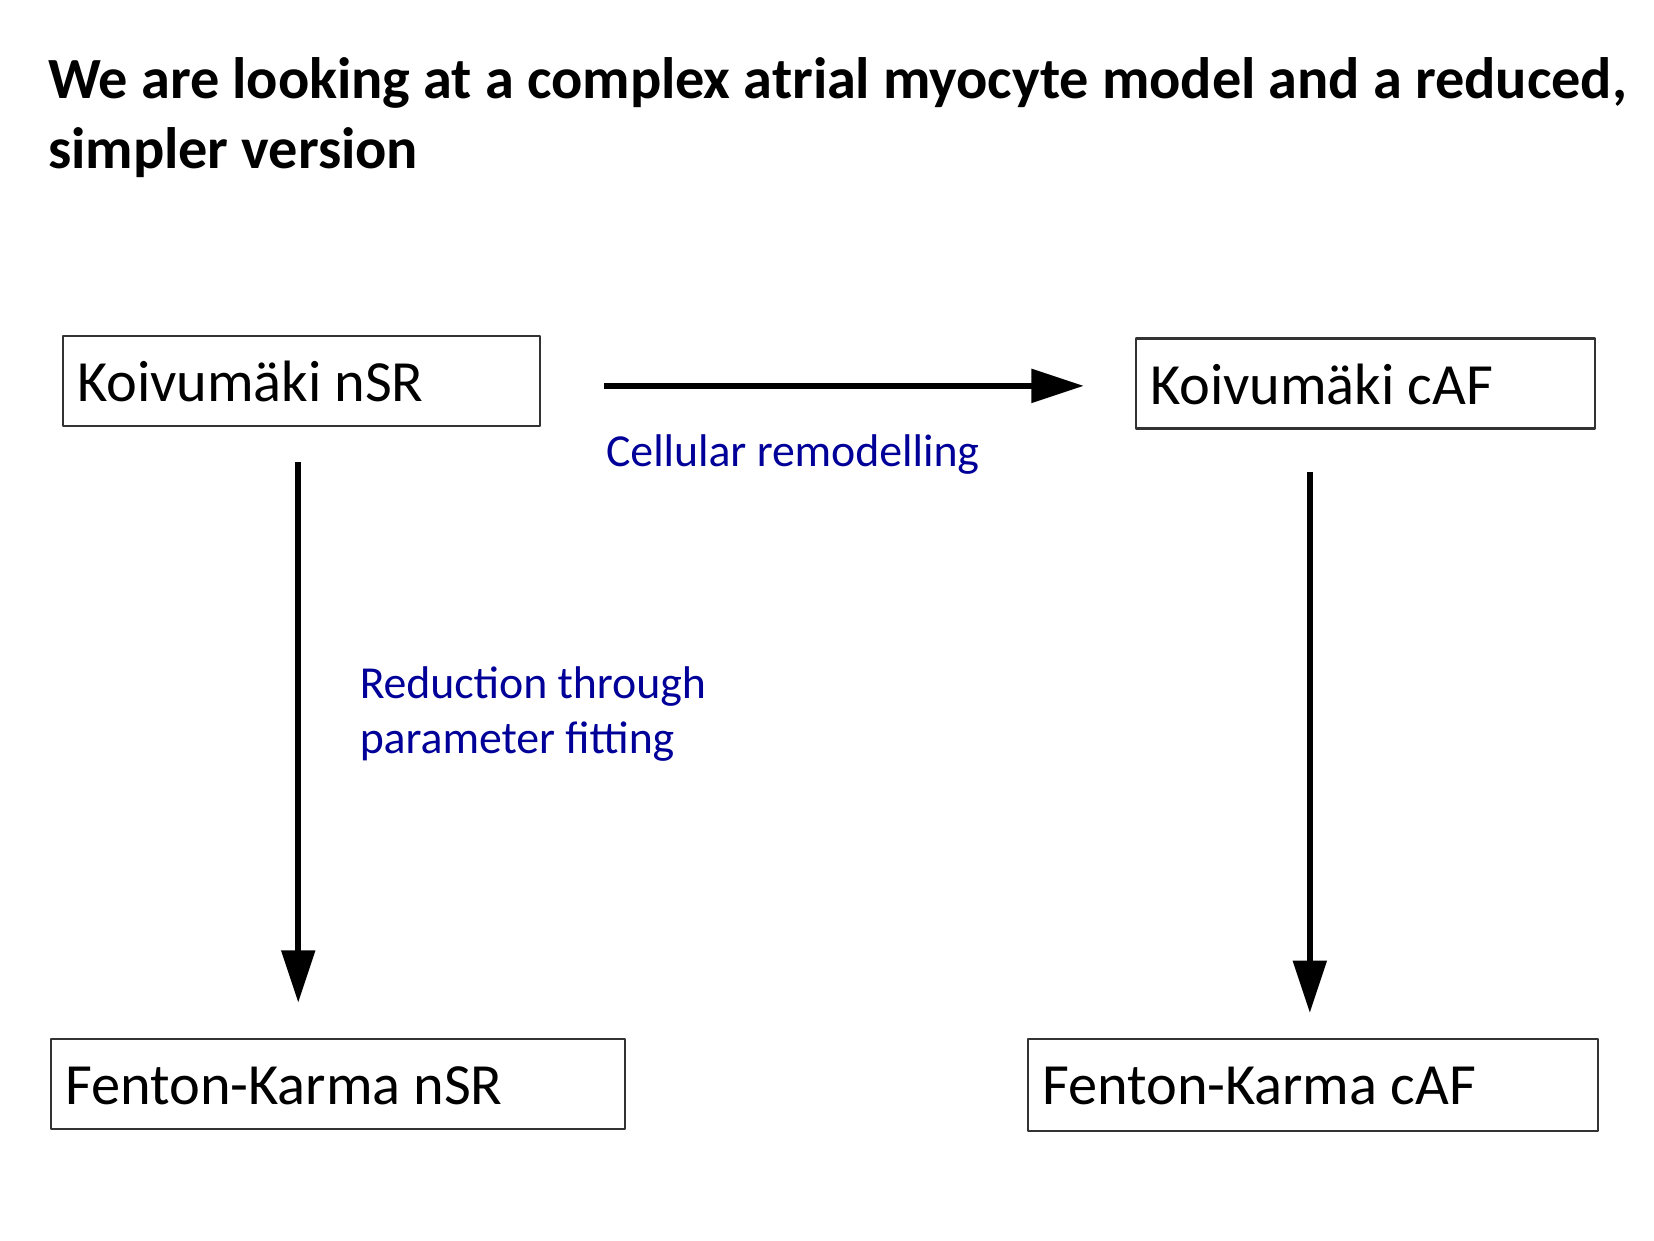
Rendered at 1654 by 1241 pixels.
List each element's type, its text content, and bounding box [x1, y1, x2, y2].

text_box Koivumäki cAF [1135, 338, 1596, 429]
text_box We are looking at a complex atrial myocyte model and a reduced, simpler version [33, 33, 1654, 205]
text_box Cellular remodelling [591, 413, 1406, 577]
text_box Koivumäki nSR [62, 335, 541, 426]
text_box Fenton-Karma nSR [50, 1038, 625, 1129]
text_box Fenton-Karma cAF [1027, 1038, 1598, 1131]
text_box Reduction through parameter fitting [345, 645, 987, 976]
